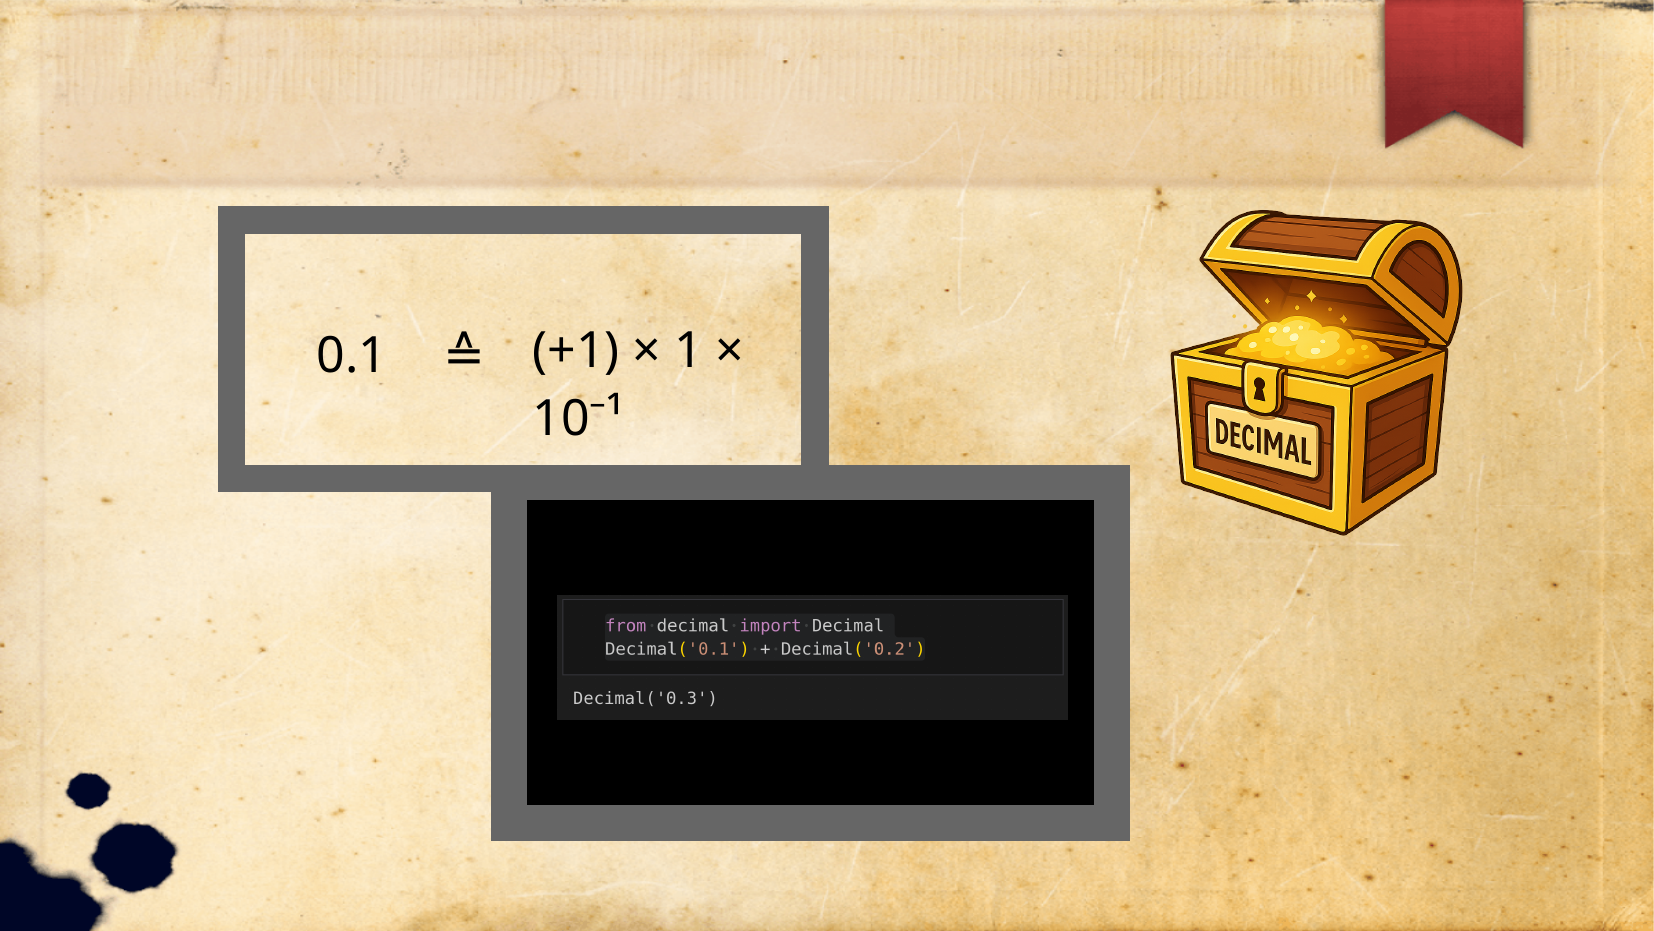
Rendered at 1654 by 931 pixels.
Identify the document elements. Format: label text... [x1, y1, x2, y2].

table_header [568, 403, 582, 410]
text_box (+1) × 1 × 10⁻¹ [518, 306, 791, 384]
table_header [829, 313, 910, 410]
picture [0, 0, 1654, 931]
table_header 0.1 [290, 313, 418, 410]
text_box [218, 206, 1130, 841]
table_header [510, 313, 801, 410]
table_header ≙ [418, 313, 510, 410]
